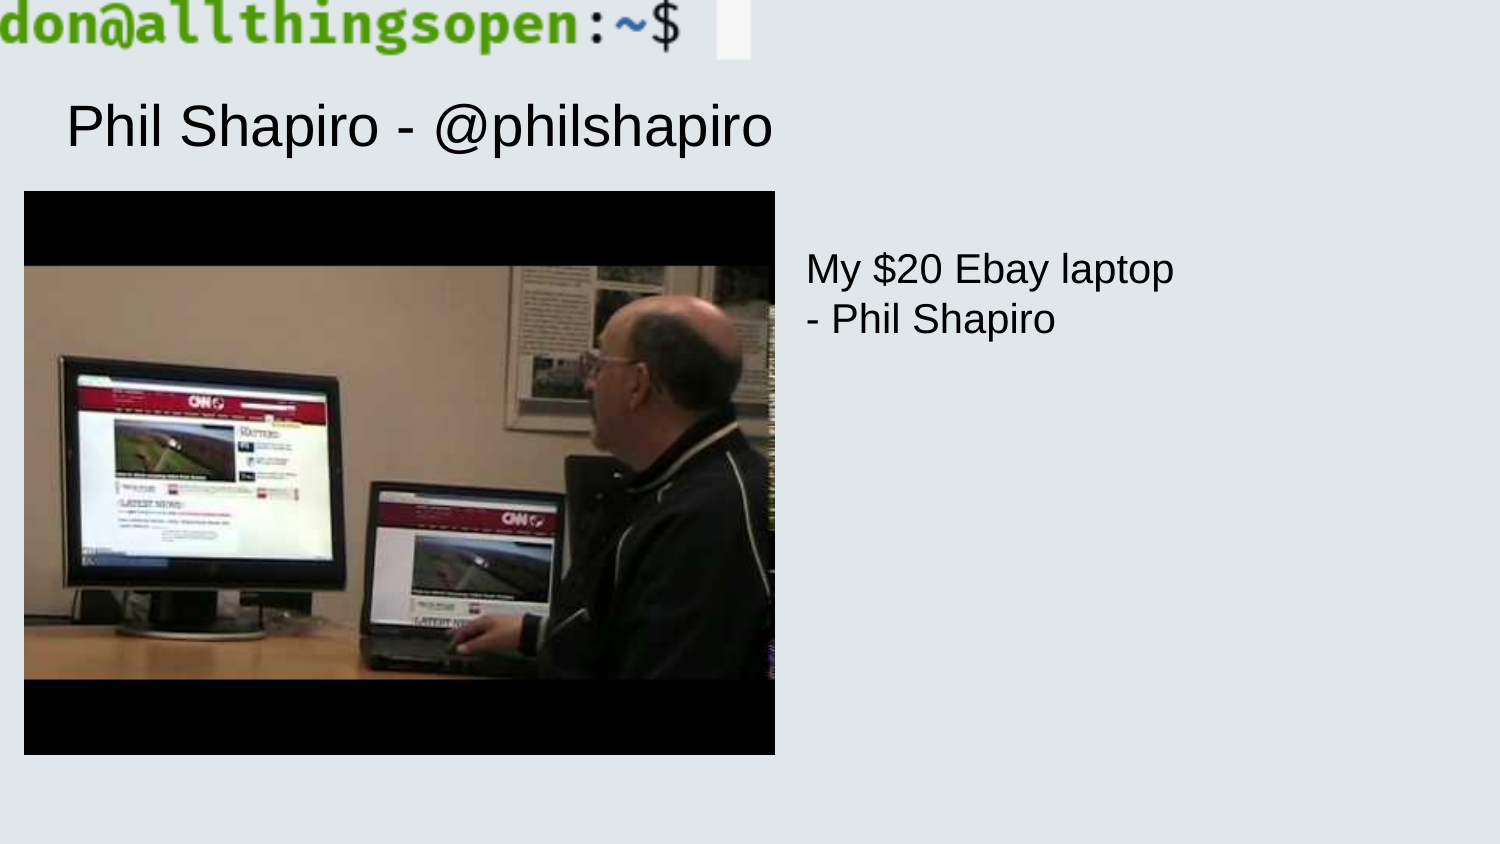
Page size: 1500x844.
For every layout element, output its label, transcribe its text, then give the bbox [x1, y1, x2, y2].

picture [0, 0, 1500, 844]
title Phil Shapiro - @philshapiro [51, 72, 1449, 167]
text_box My $20 Ebay laptop - Phil Shapiro [790, 226, 1449, 321]
